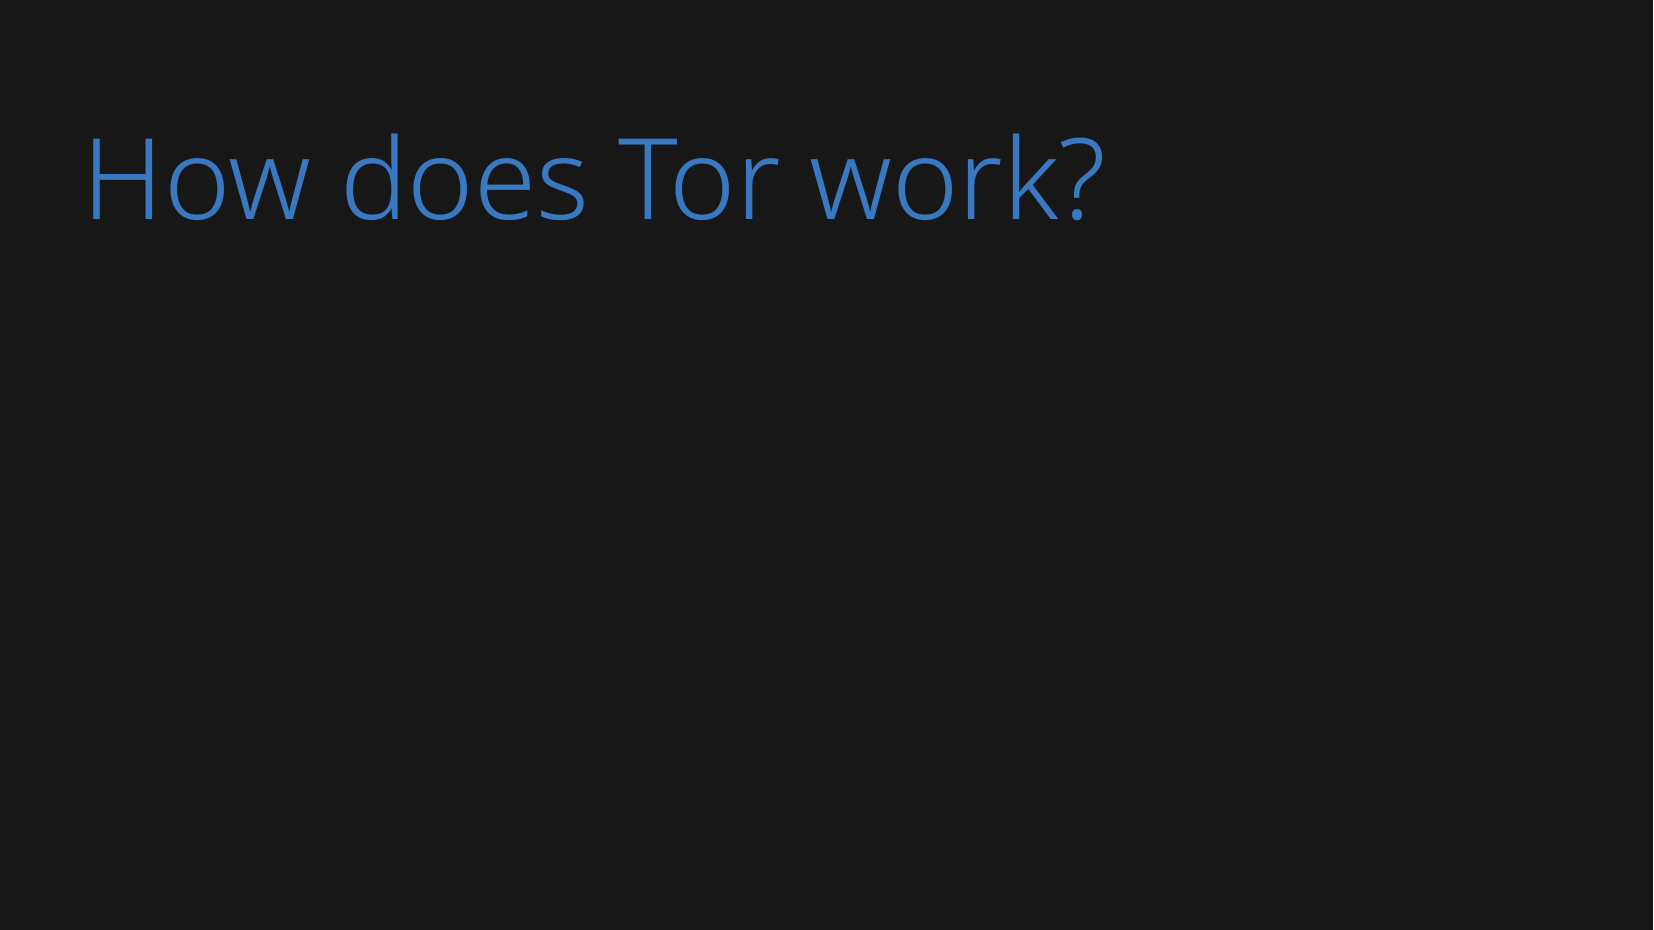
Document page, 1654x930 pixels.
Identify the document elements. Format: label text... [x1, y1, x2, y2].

title How does Tor work? [82, 60, 1653, 253]
